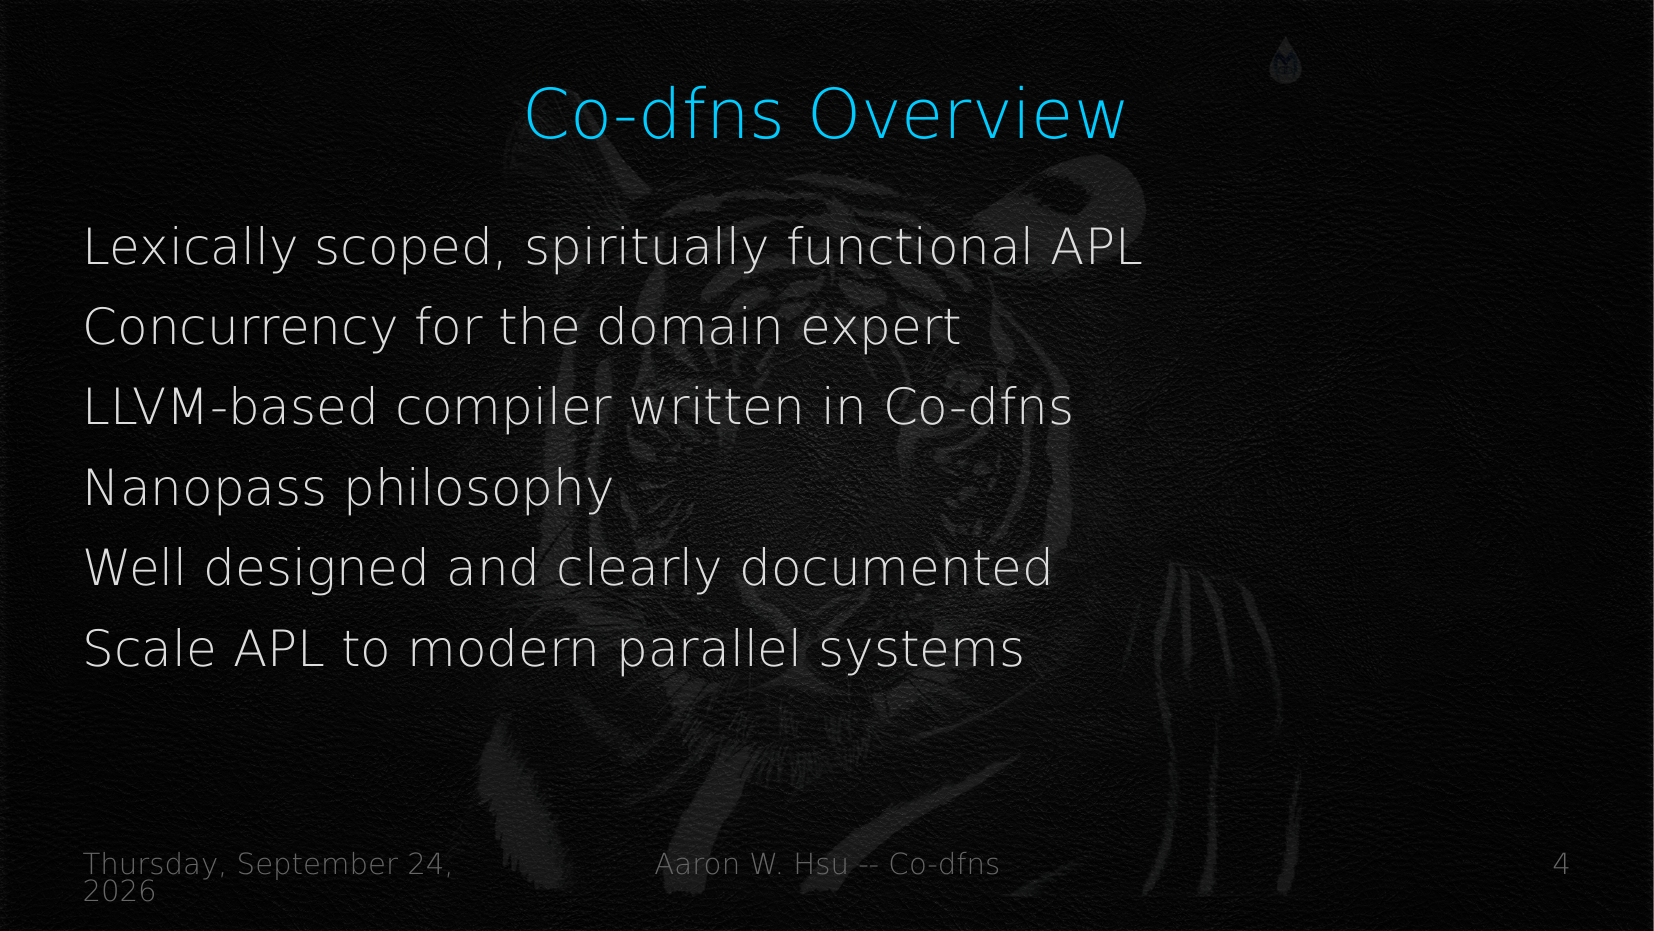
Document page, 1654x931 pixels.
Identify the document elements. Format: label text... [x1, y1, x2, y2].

title Co-dfns Overview [82, 37, 1571, 193]
picture [0, 0, 1654, 931]
list Lexically scoped, spiritually functional APL Concurrency for the domain expert LLVM-based compiler written in Co-dfns Nanopass philosophy Well designed and clearly documented Scale APL to modern parallel systems [82, 217, 1571, 758]
